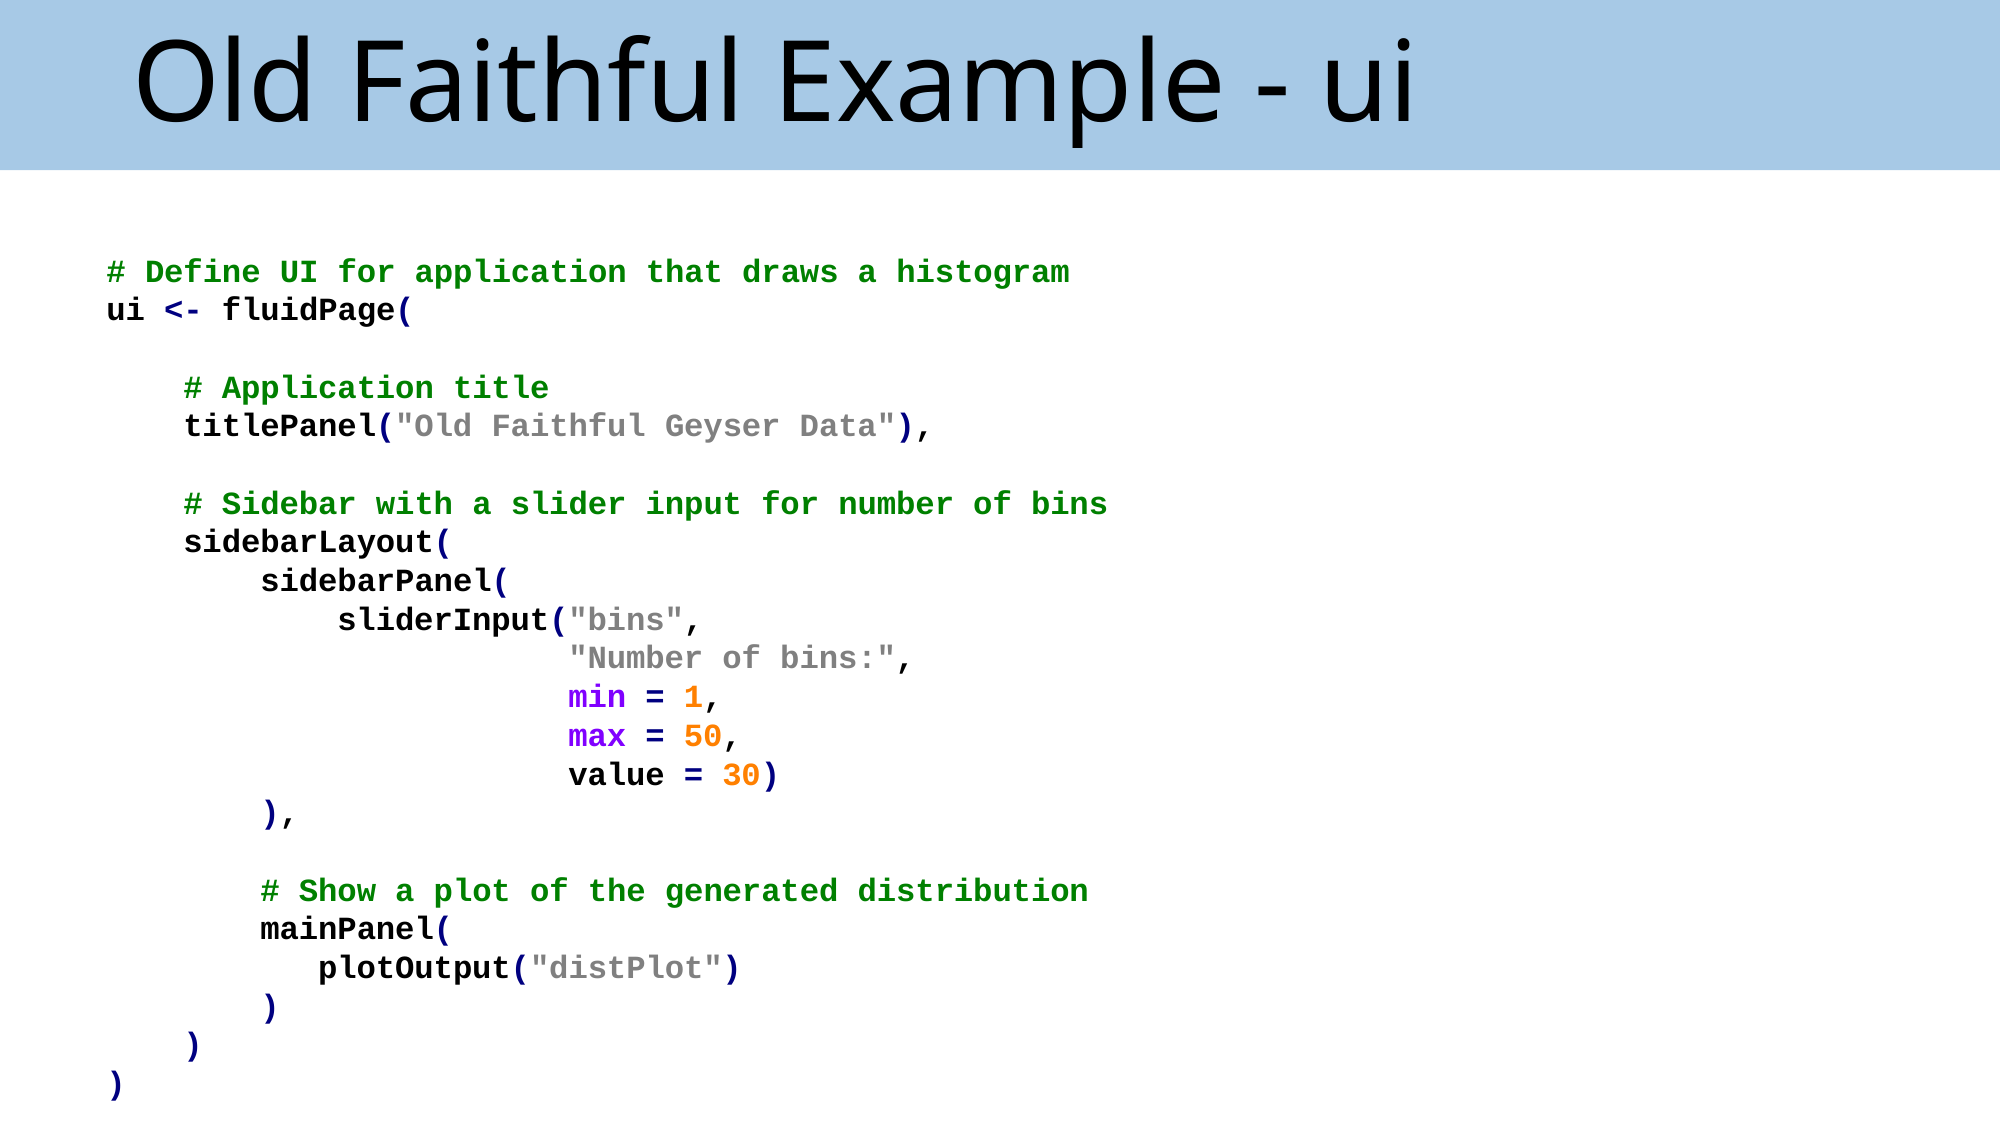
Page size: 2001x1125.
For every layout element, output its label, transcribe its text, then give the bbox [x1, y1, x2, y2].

list # Define UI for application that draws a histogram ui <- fluidPage( # Application title titlePanel("Old Faithful Geyser Data"), # Sidebar with a slider input for number of bins sidebarLayout( sidebarPanel( sliderInput("bins", "Number of bins:", min = 1, max = 50, value = 30) ), # Show a plot of the generated distribution mainPanel( plotOutput("distPlot") ) ) ) [91, 242, 1921, 1114]
text_box Old Faithful Example - ui [0, 0, 2000, 171]
